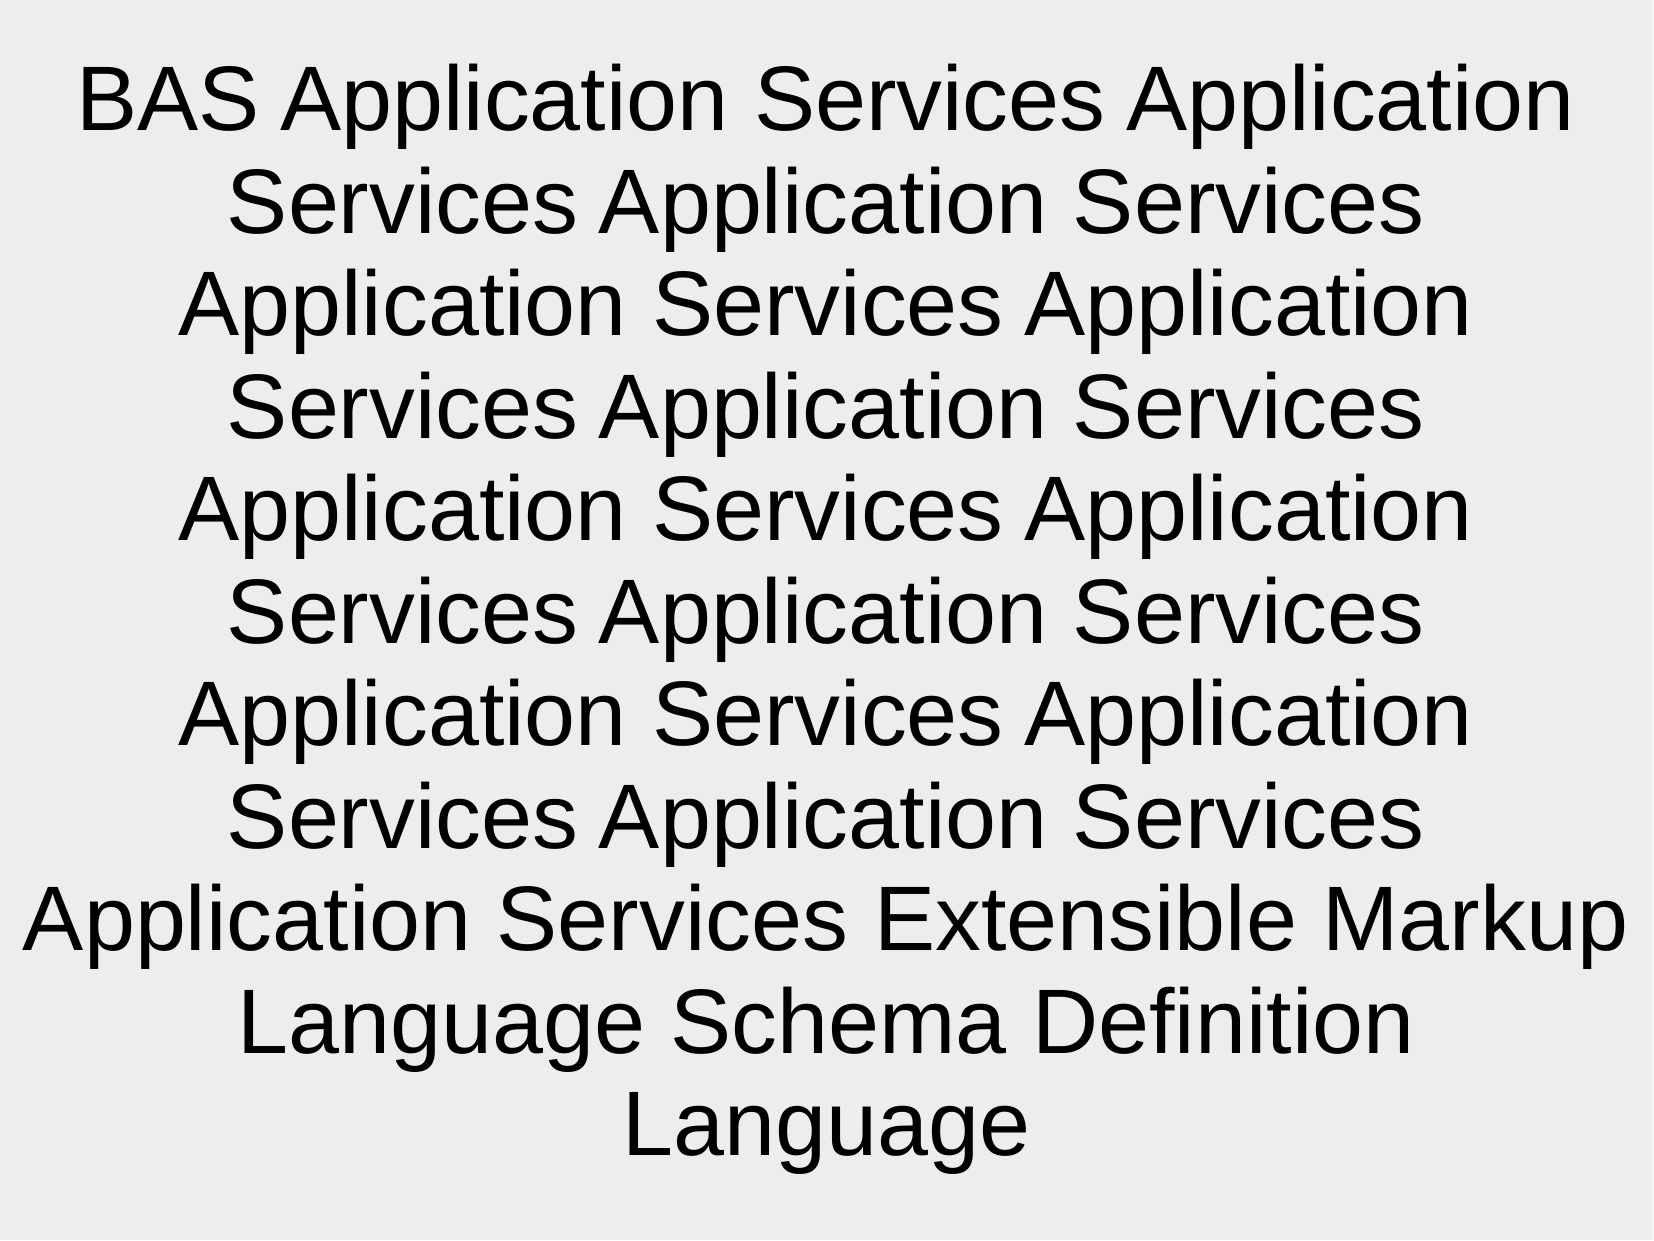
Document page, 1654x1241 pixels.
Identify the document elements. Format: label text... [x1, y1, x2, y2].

text_box BAS Application Services Application Services Application Services Application Services Application Services Application Services Application Services Application Services Application Services Application Services Application Services Application Services Application Services Extensible Markup Language Schema Definition Language [0, 40, 1654, 1180]
